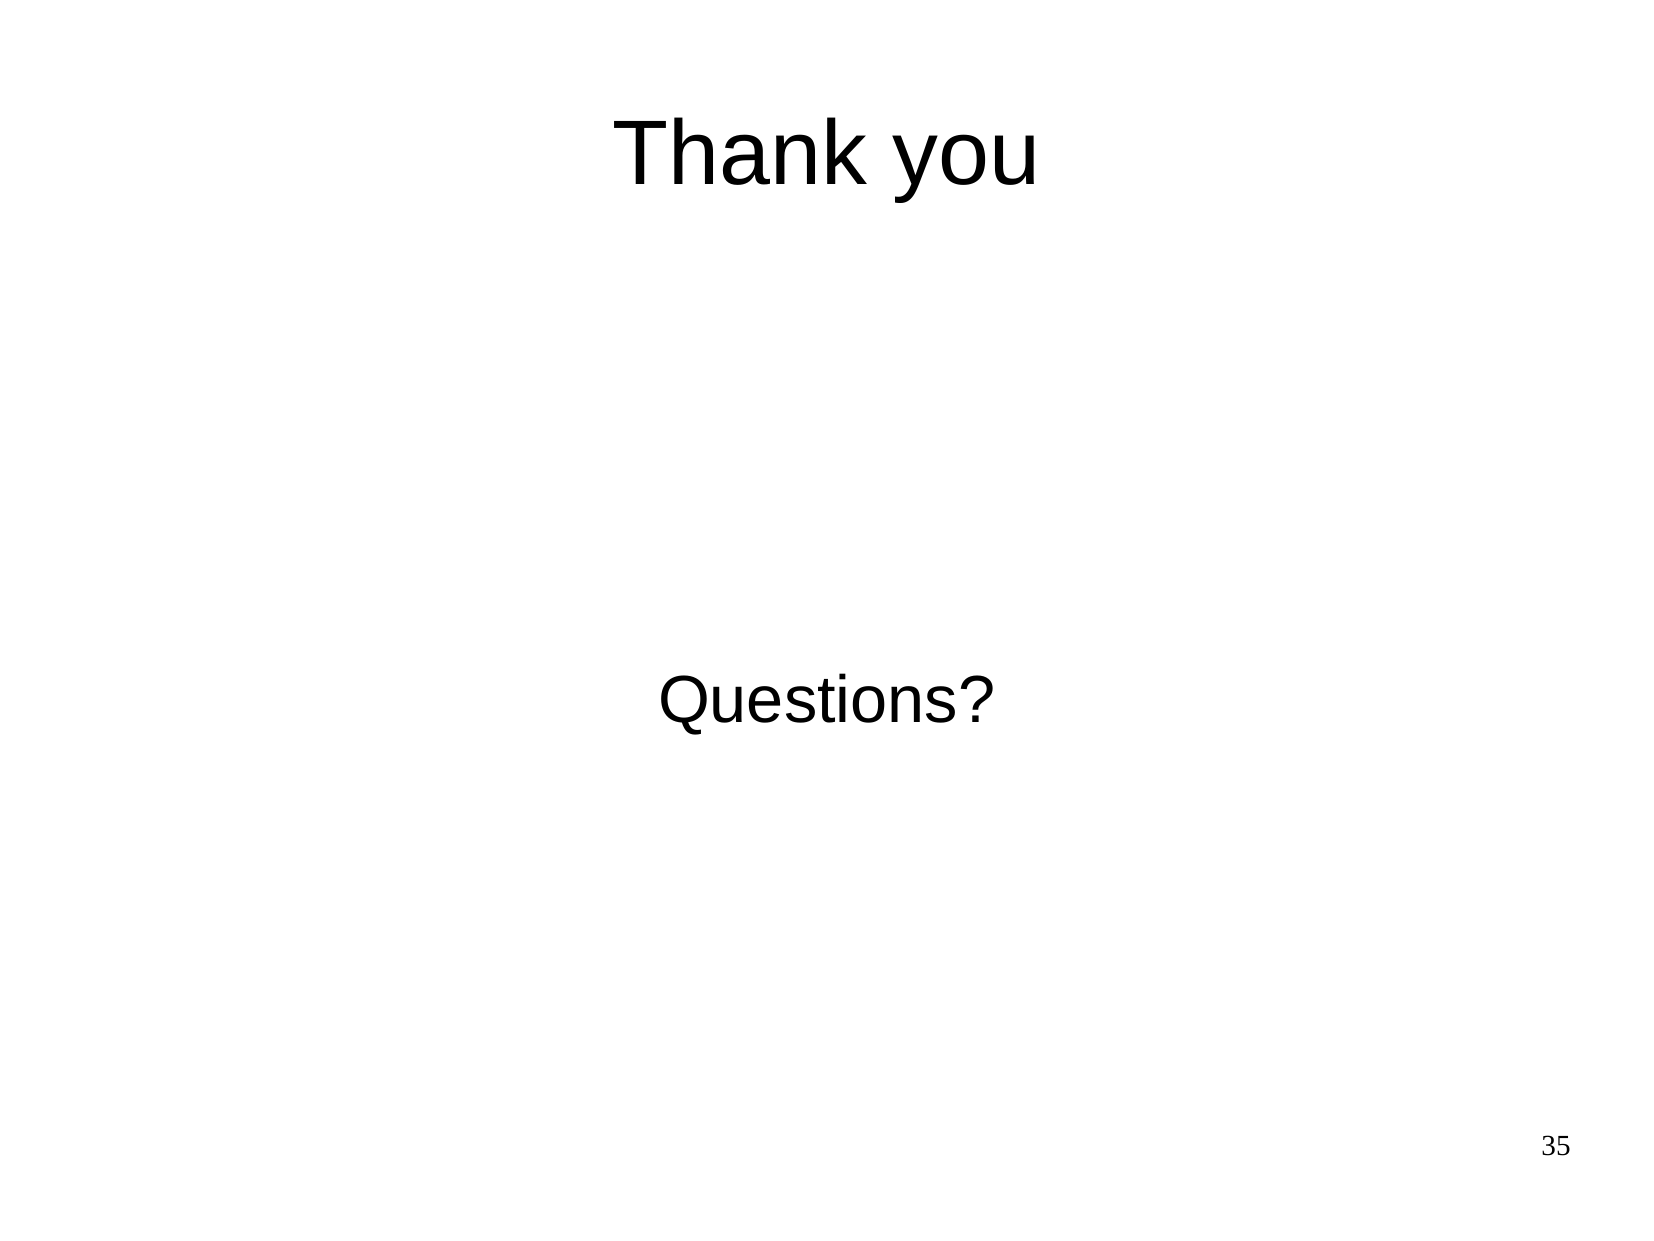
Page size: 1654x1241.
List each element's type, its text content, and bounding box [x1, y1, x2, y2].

title Thank you [82, 49, 1571, 257]
subtitle Questions? [82, 290, 1571, 1109]
